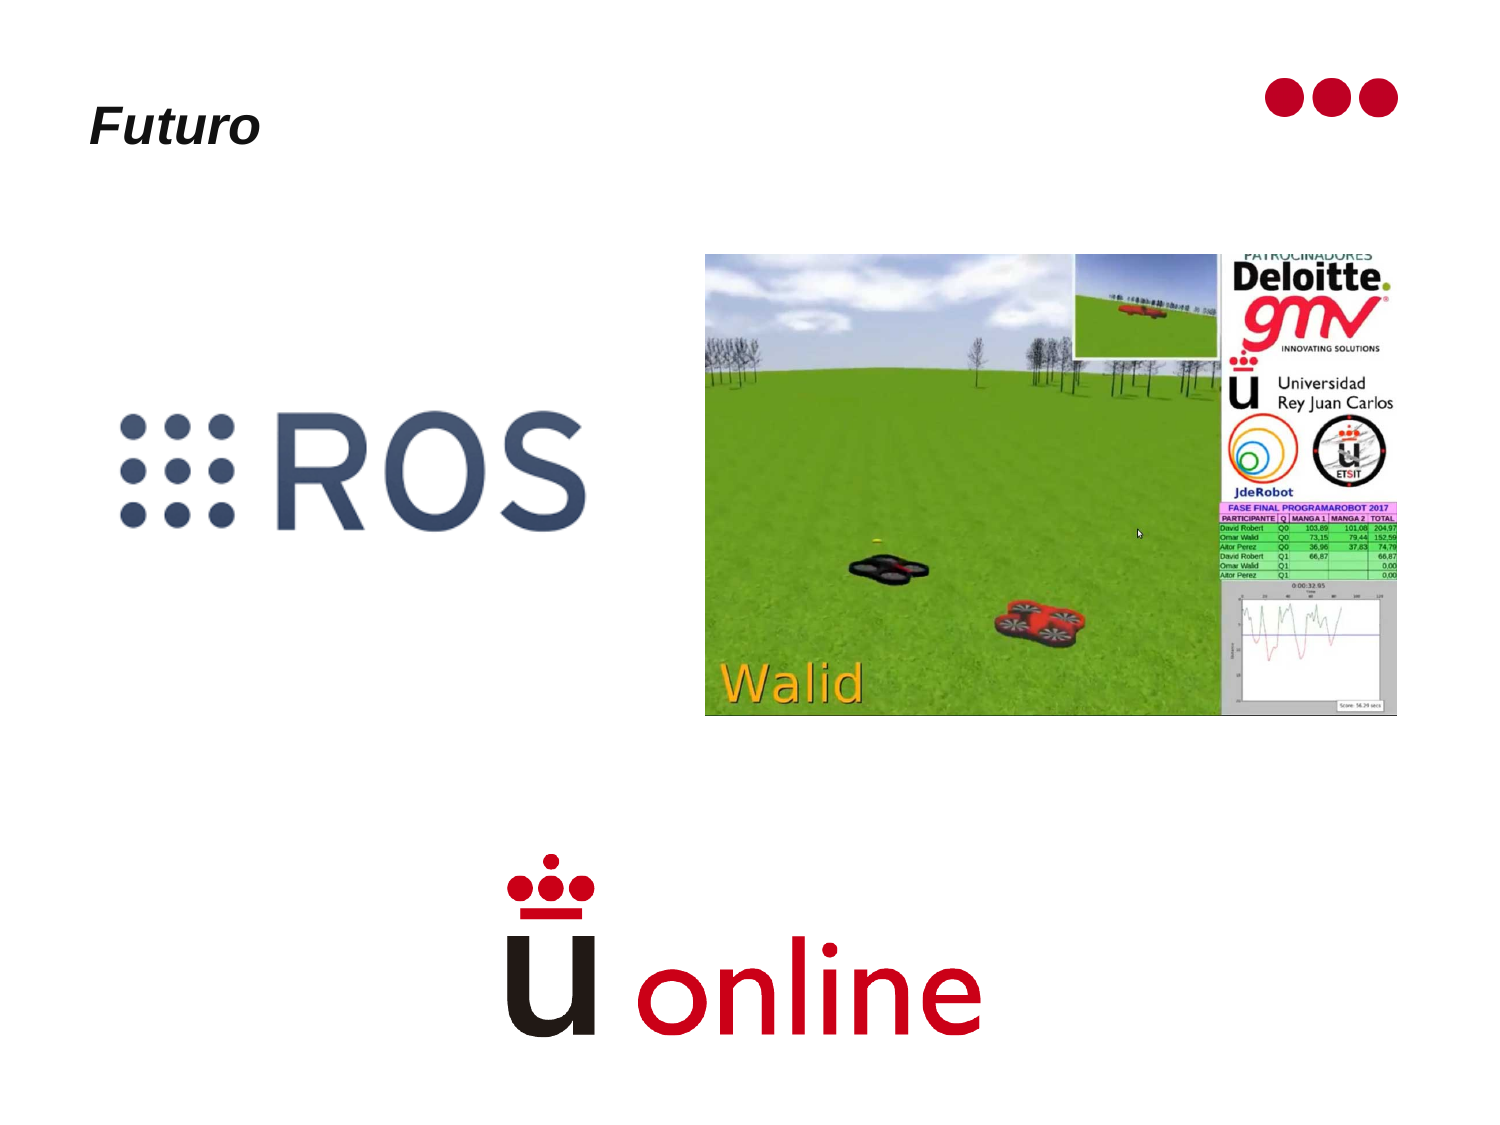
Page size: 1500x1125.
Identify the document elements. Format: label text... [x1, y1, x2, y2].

text_box Futuro [75, 87, 346, 151]
picture [503, 852, 985, 1038]
picture [705, 254, 1397, 717]
picture [90, 344, 616, 599]
picture [1265, 70, 1402, 124]
